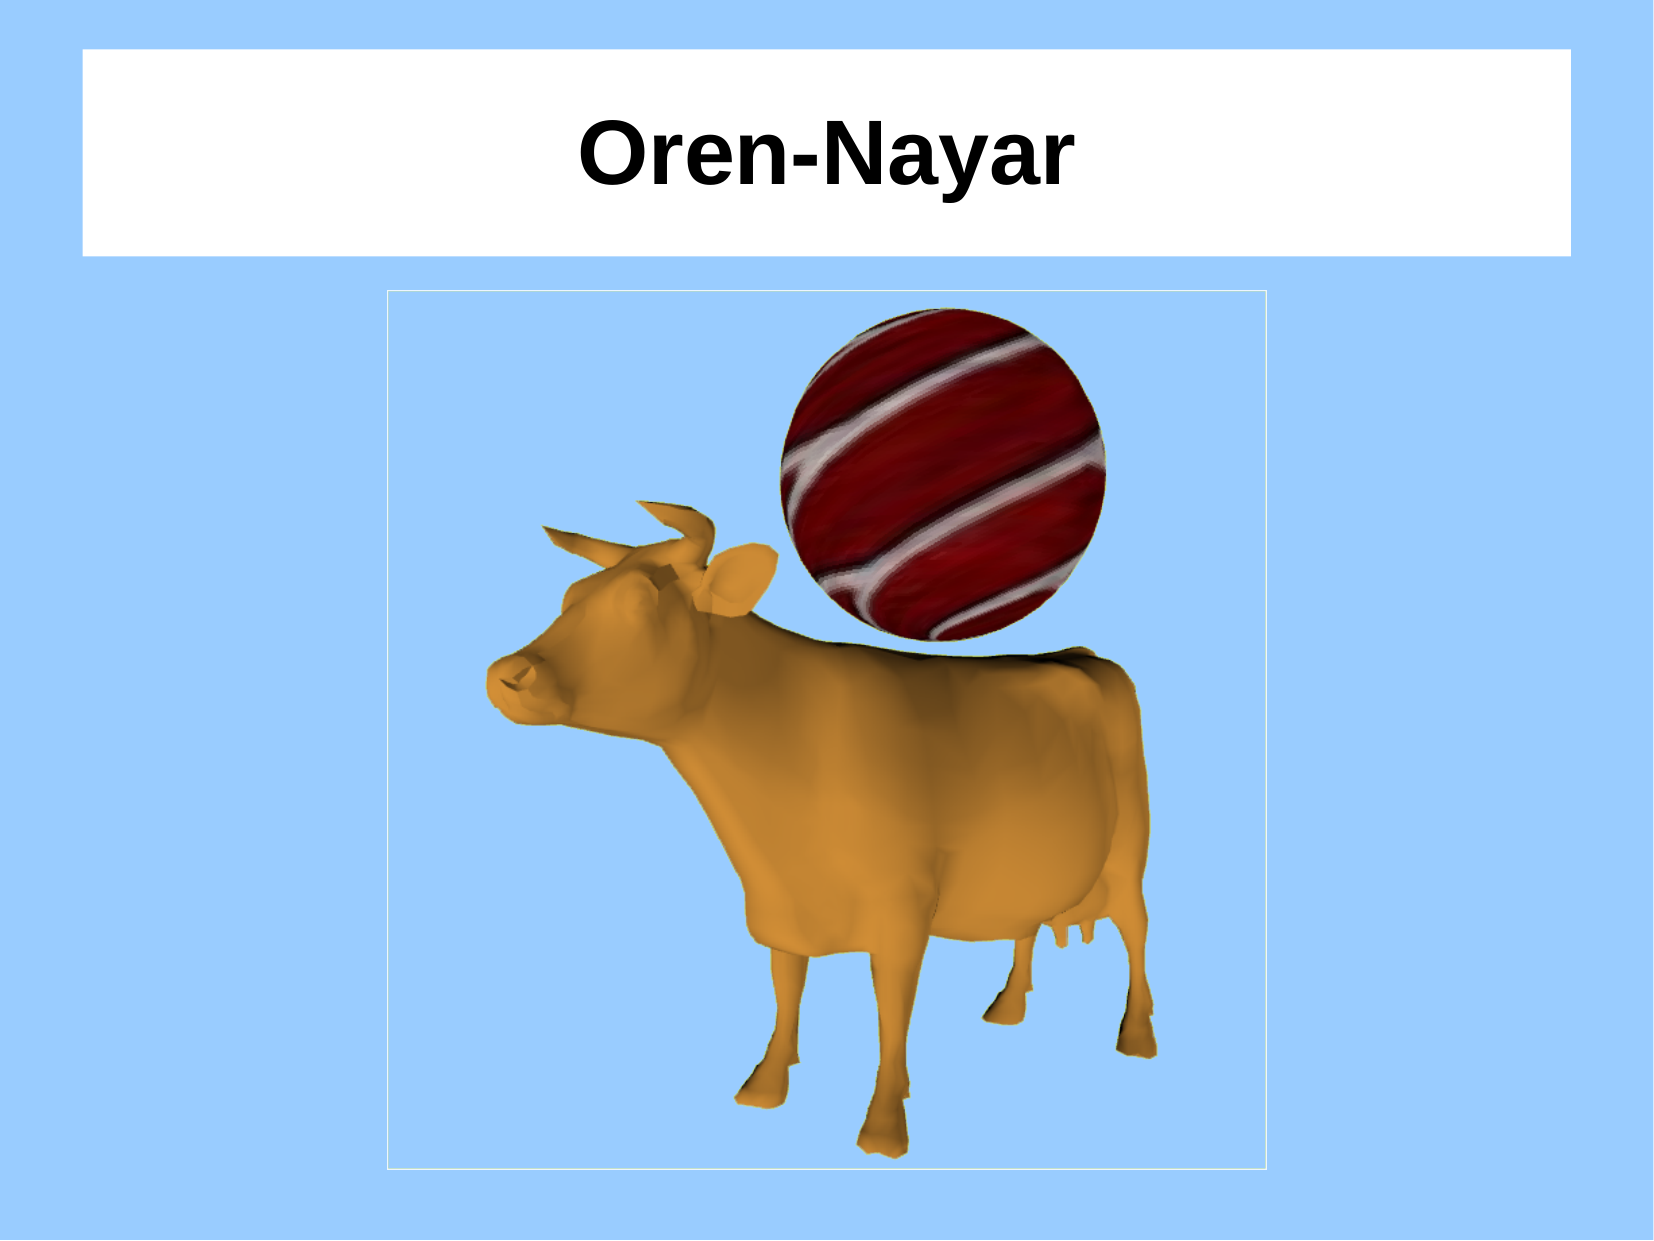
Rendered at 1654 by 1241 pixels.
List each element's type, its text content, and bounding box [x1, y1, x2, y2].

picture [387, 290, 1267, 1170]
title Oren-Nayar [82, 49, 1571, 257]
